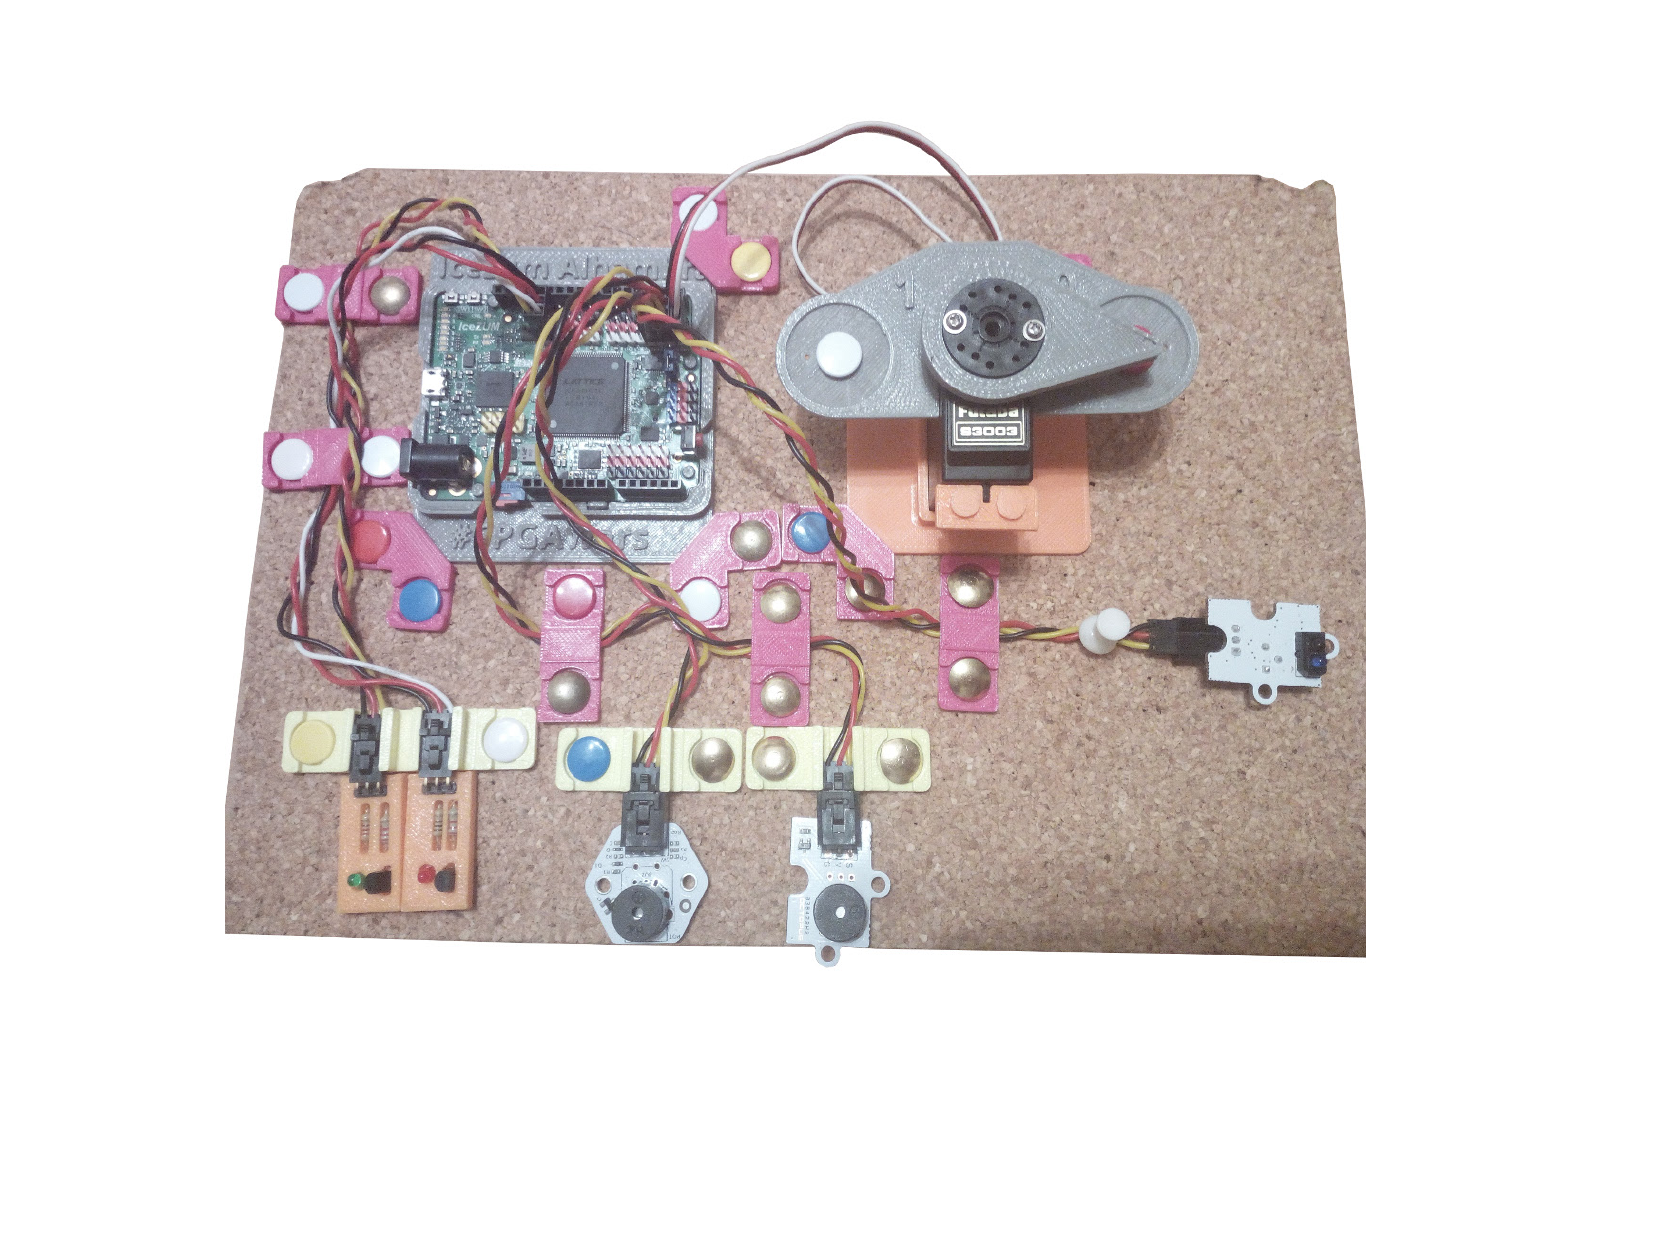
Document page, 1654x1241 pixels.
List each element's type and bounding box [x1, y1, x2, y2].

picture [225, 109, 1366, 991]
